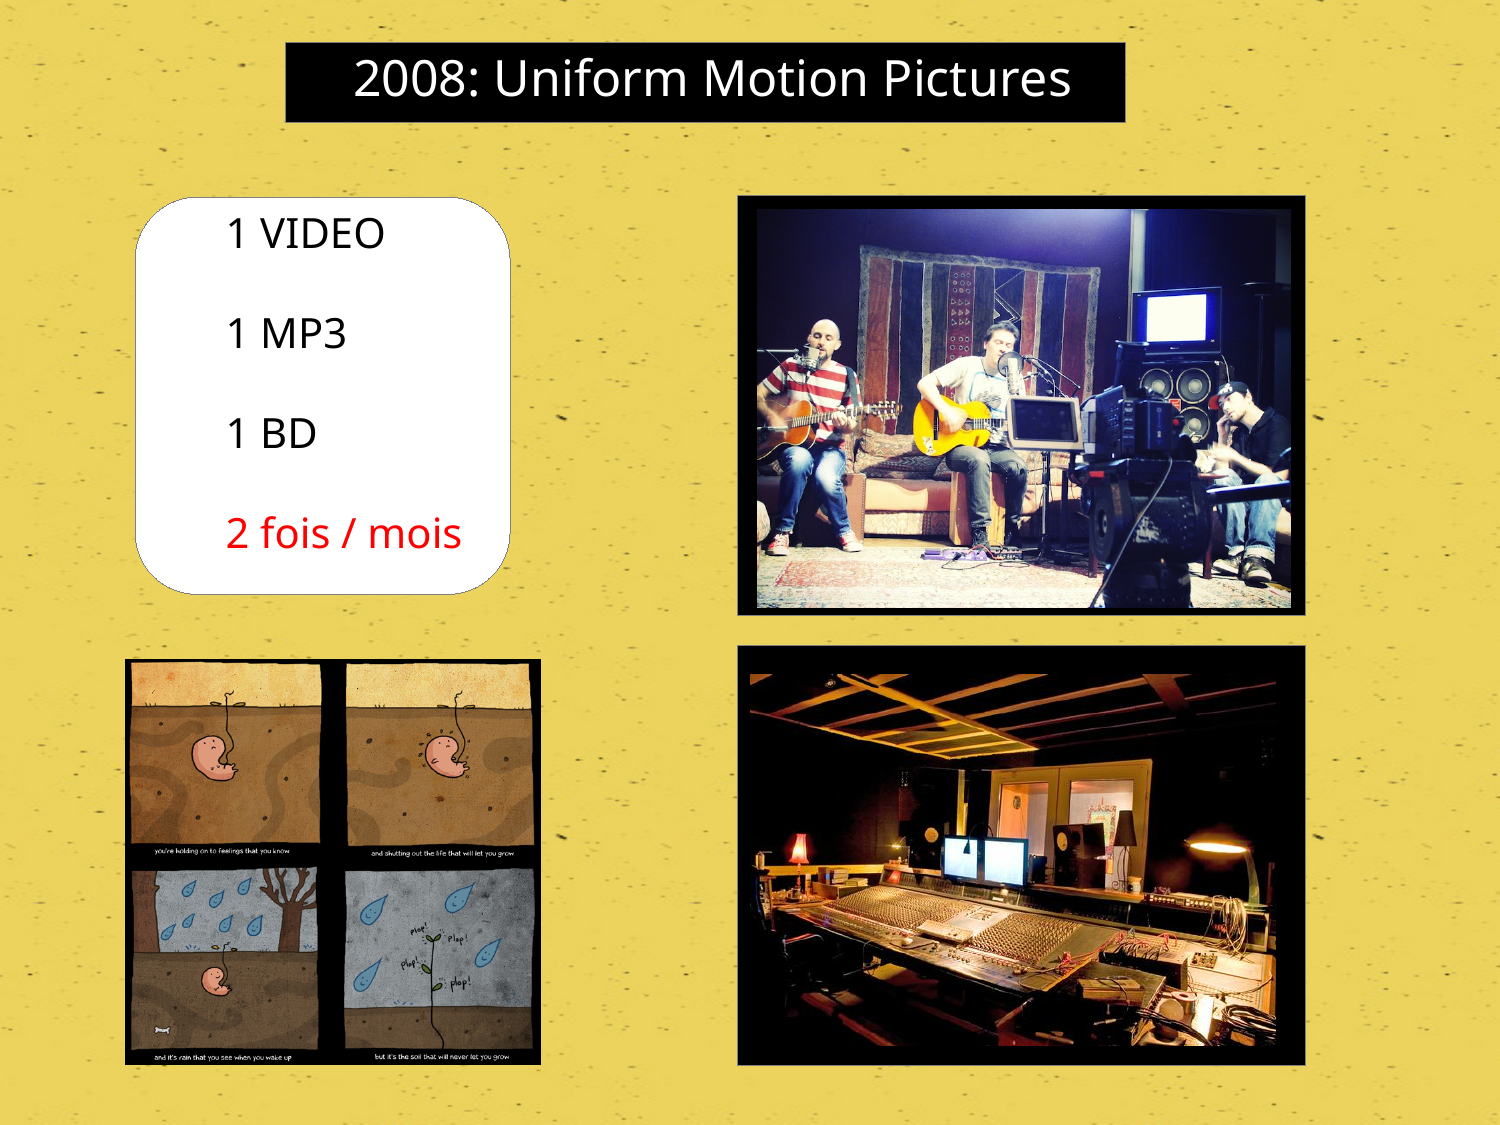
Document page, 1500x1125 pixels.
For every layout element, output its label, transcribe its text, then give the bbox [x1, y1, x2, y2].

text_box [737, 645, 1306, 1066]
text_box 1 VIDEO 1 MP3 1 BD 2 fois / mois [210, 199, 478, 565]
text_box [135, 197, 511, 595]
text_box 2008: Uniform Motion Pictures [338, 39, 1088, 115]
text_box [285, 42, 1126, 123]
text_box [737, 195, 1306, 616]
picture [0, 0, 1500, 1125]
